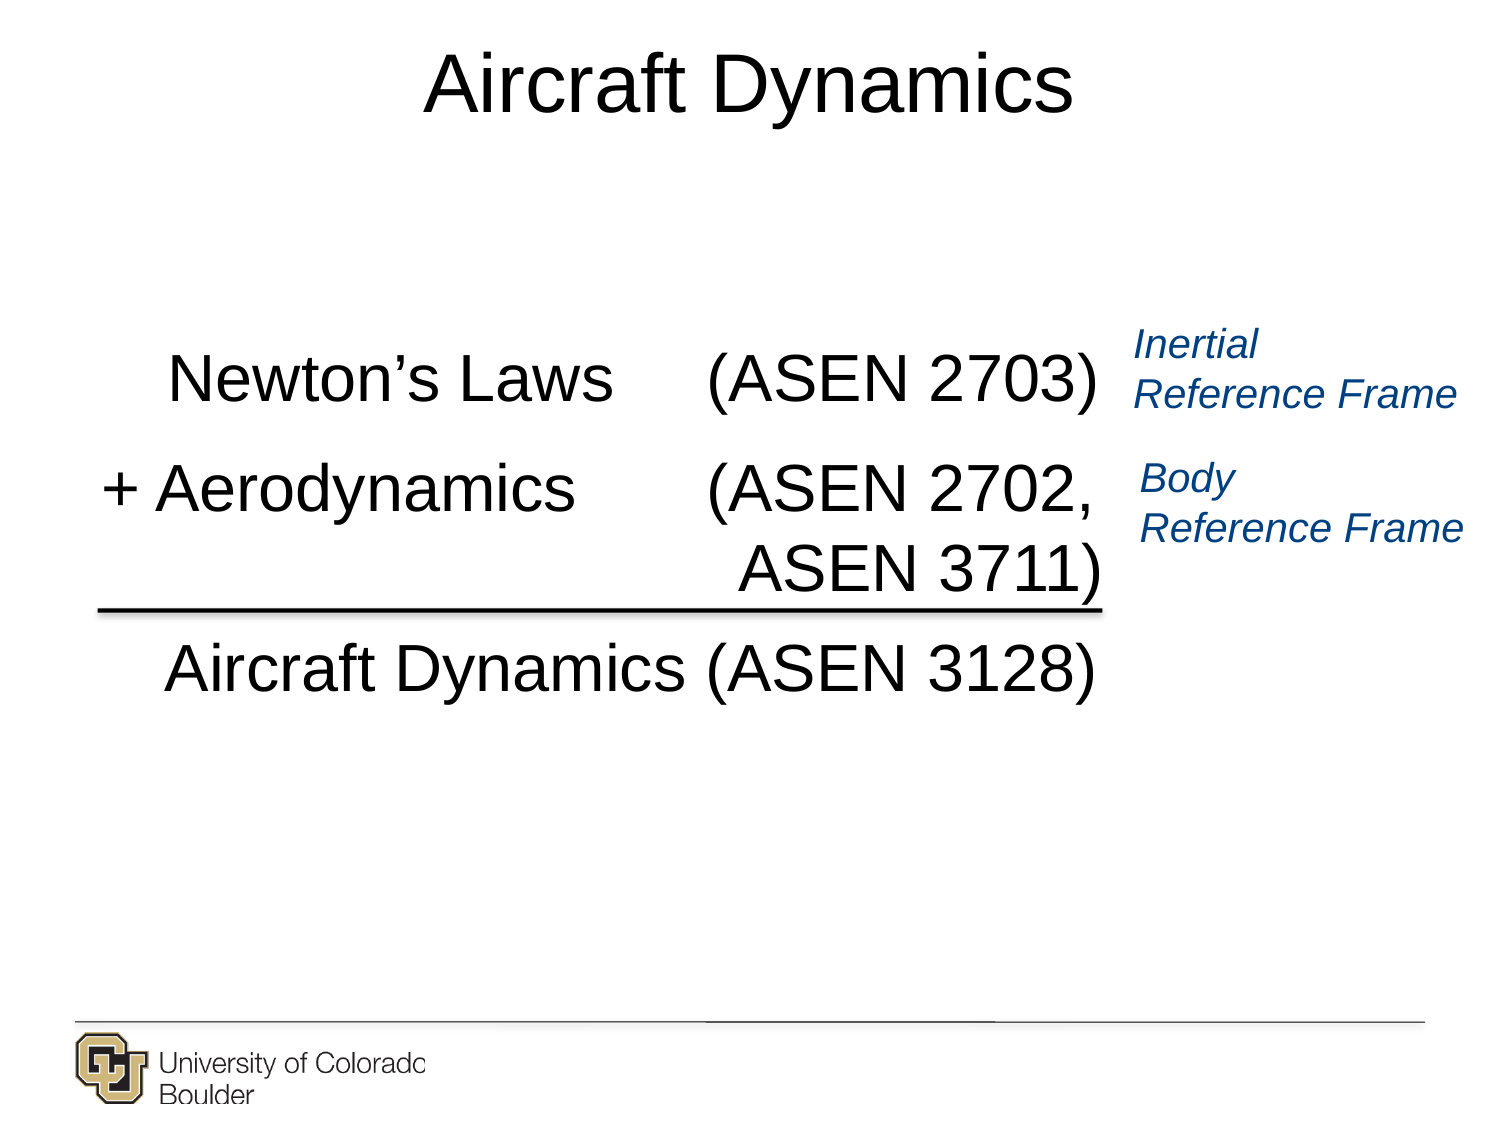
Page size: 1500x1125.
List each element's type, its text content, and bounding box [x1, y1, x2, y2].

text_box Body Reference Frame [1124, 443, 1480, 559]
title Aircraft Dynamics [75, 18, 1425, 140]
text_box Inertial Reference Frame [1118, 309, 1475, 425]
text_box Aircraft Dynamics (ASEN 3128) [149, 617, 1114, 713]
text_box Newton’s Laws (ASEN 2703) [153, 327, 1115, 423]
text_box + Aerodynamics (ASEN 2702, ASEN 3711) [86, 437, 1119, 613]
